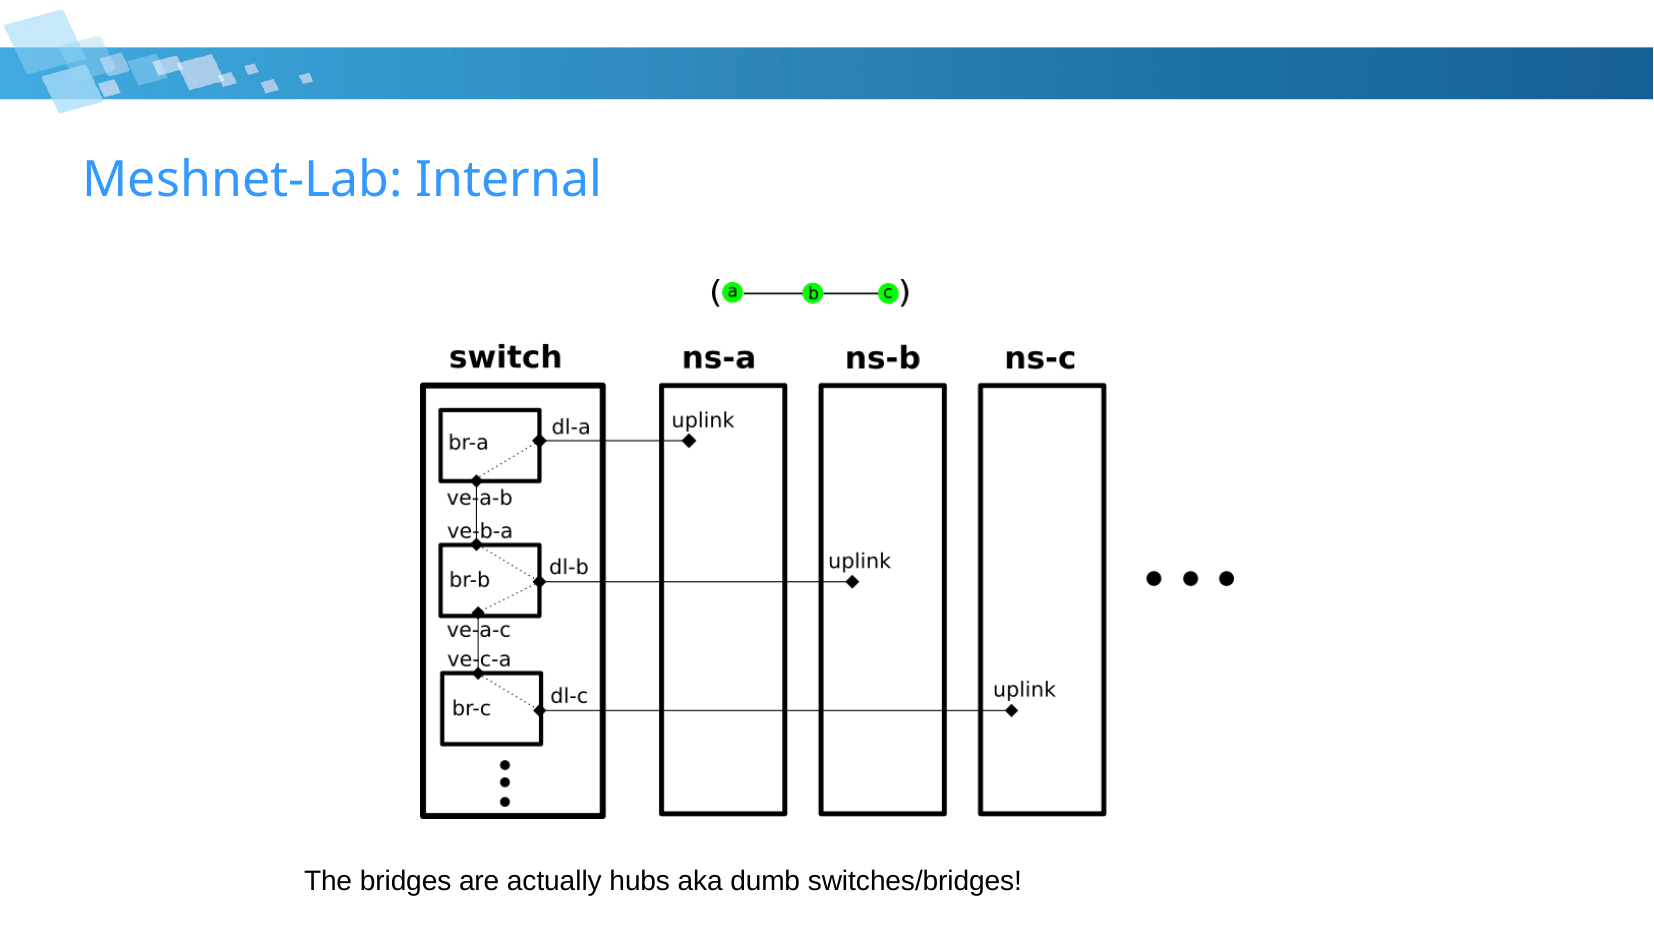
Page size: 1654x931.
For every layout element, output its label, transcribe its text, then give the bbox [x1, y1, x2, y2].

picture [0, 0, 1653, 929]
title Meshnet-Lab: Internal [82, 99, 1571, 255]
text_box The bridges are actually hubs aka dumb switches/bridges! [289, 857, 1038, 904]
